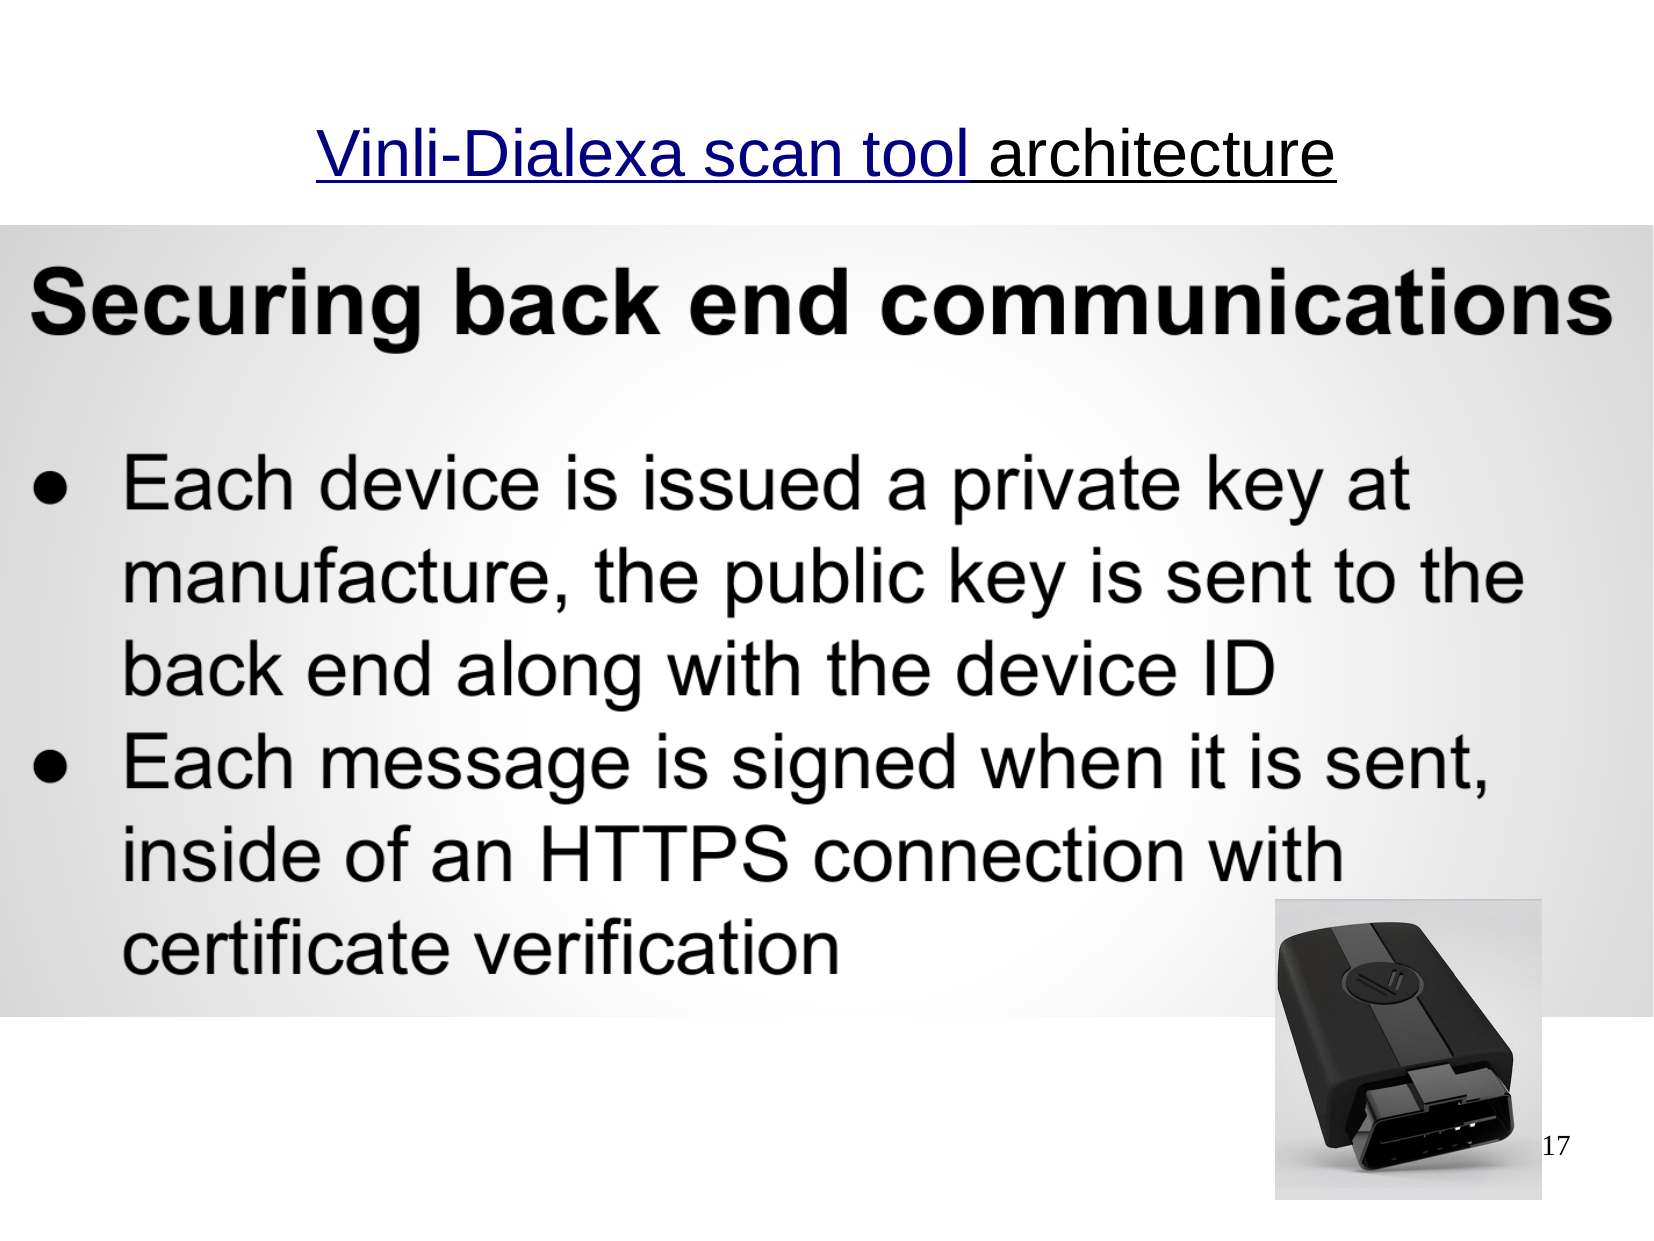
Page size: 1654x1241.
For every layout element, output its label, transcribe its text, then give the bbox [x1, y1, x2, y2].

title Vinli-Dialexa scan tool architecture [82, 49, 1571, 225]
picture [0, 225, 1654, 1201]
